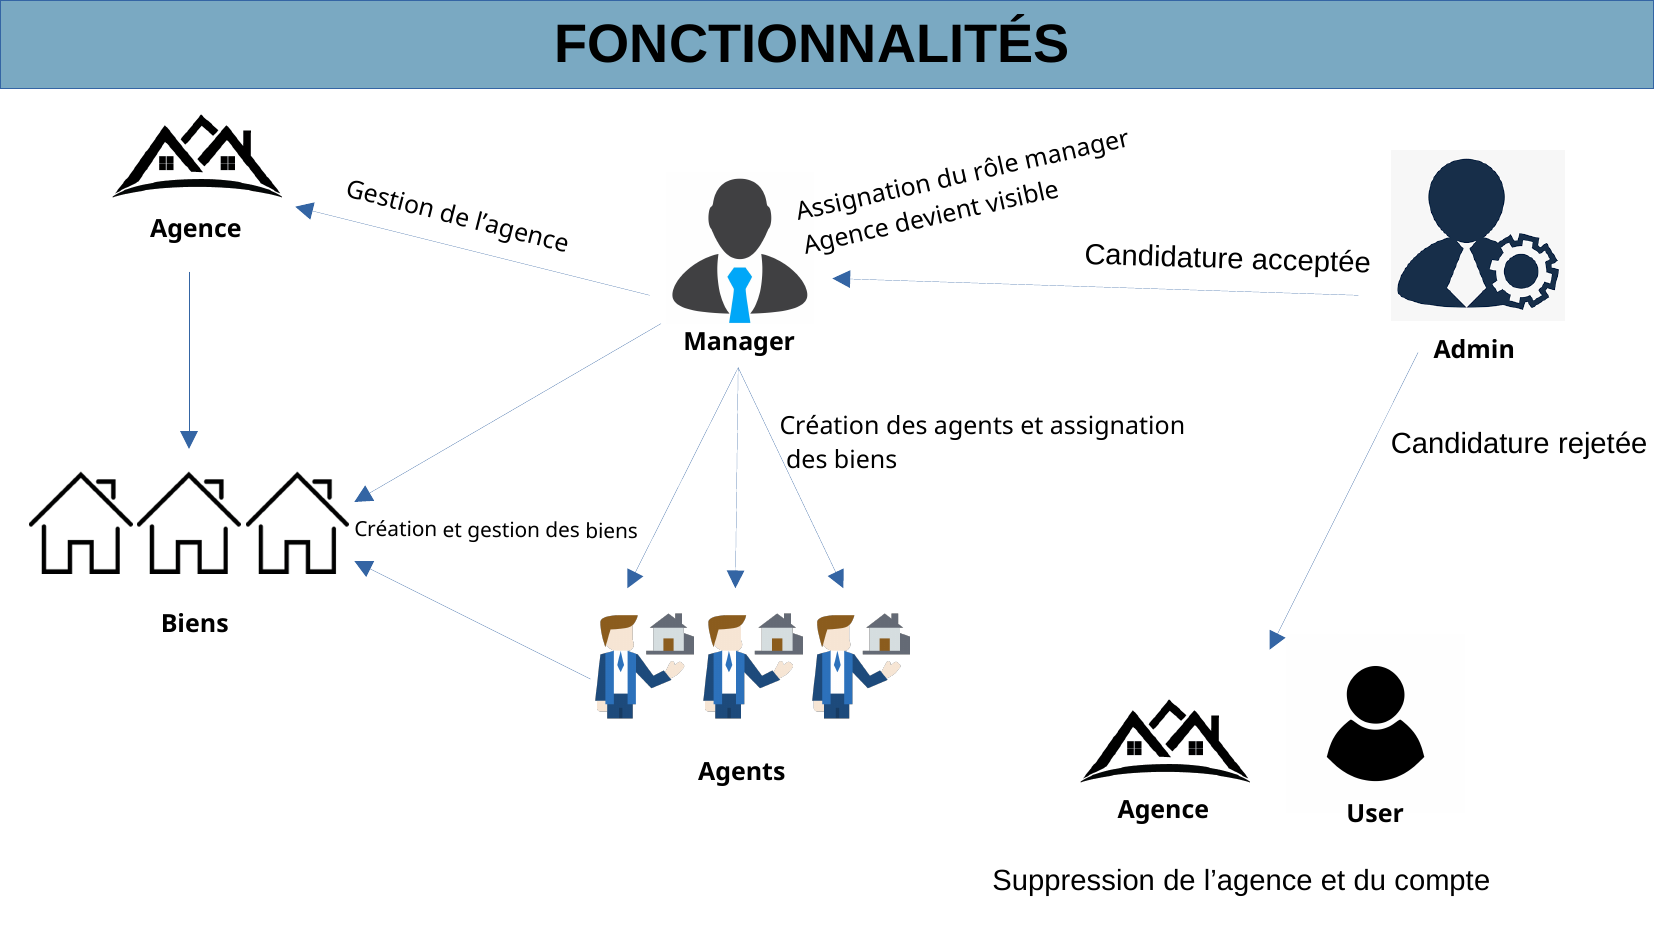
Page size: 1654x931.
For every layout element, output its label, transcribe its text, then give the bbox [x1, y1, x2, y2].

text_box Biens [160, 605, 276, 650]
picture [1391, 150, 1565, 321]
text_box Agence [149, 210, 271, 255]
text_box Création et gestion des biens [354, 514, 639, 551]
text_box Candidature rejetée [1375, 419, 1654, 468]
text_box Manager [683, 323, 798, 368]
picture [246, 466, 349, 575]
text_box Gestion de l’agence [342, 170, 627, 275]
picture [137, 466, 241, 575]
text_box Suppression de l’agence et du compte [977, 856, 1506, 904]
picture [590, 608, 915, 722]
text_box Agents [698, 753, 808, 798]
text_box Création des agents et assignation des biens [779, 407, 1187, 476]
text_box [0, 0, 1654, 89]
text_box Admin [1433, 332, 1516, 367]
text_box Agence [1117, 792, 1238, 837]
picture [1286, 634, 1465, 813]
picture [1074, 643, 1256, 834]
text_box FONCTIONNALITÉS [539, 5, 1086, 82]
picture [106, 89, 288, 249]
text_box Assignation du rôle manager Agence devient visible [792, 89, 1329, 262]
text_box User [1346, 796, 1417, 831]
picture [666, 172, 814, 324]
picture [29, 466, 133, 575]
text_box Candidature acceptée [1069, 230, 1387, 288]
